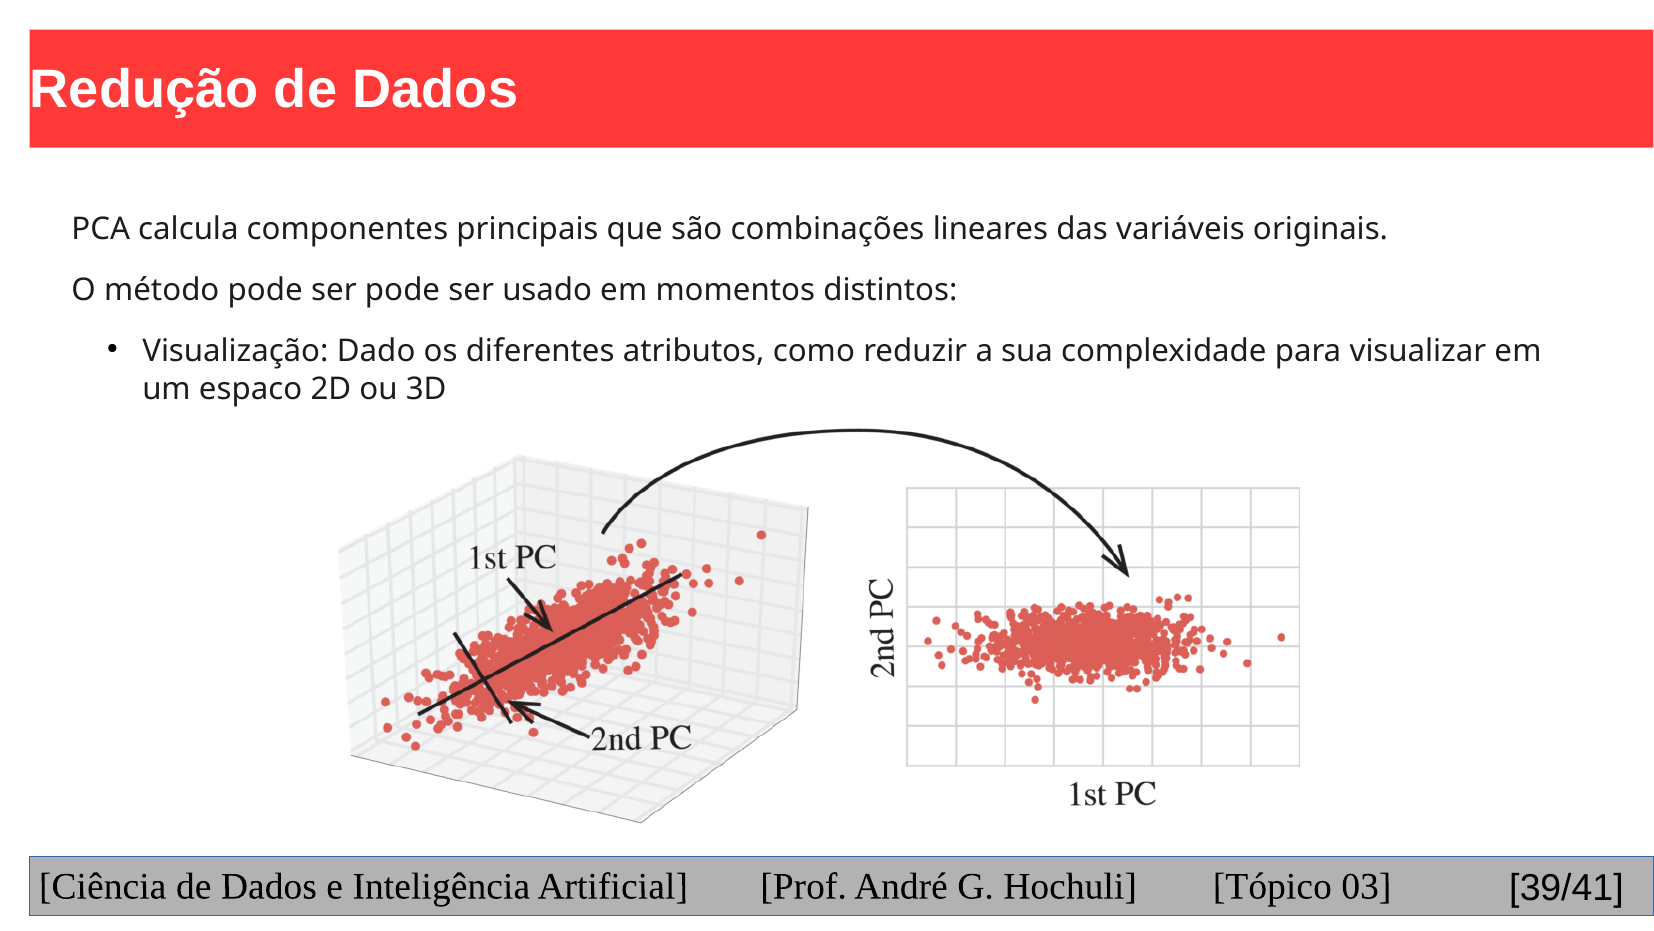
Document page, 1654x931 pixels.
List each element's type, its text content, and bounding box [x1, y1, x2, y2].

text_box PCA calcula componentes principais que são combinações lineares das variáveis originais. O método pode ser pode ser usado em momentos distintos: Visualização: Dado os diferentes atributos, como reduzir a sua complexidade para visualizar em um espaco 2D ou 3D [56, 89, 1595, 931]
title Redução de Dados [29, 29, 1654, 148]
picture [338, 401, 1300, 827]
